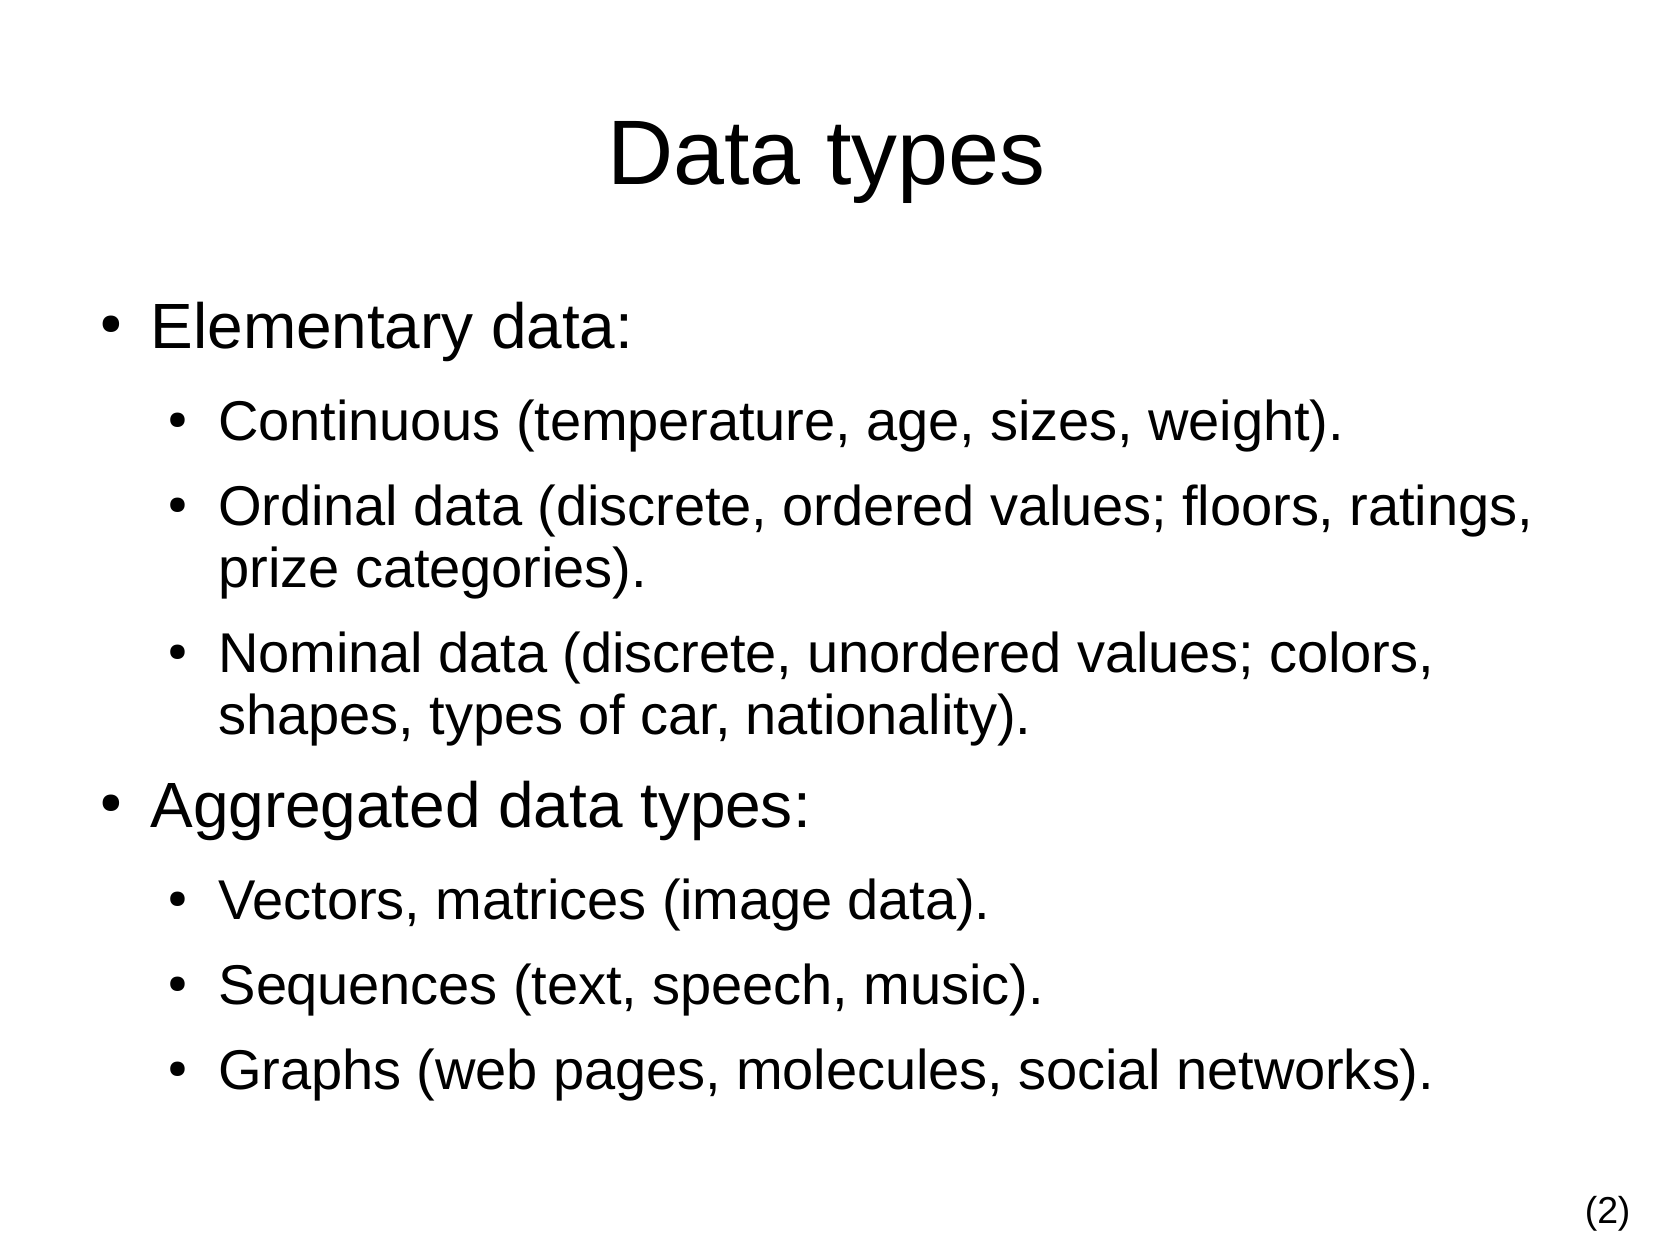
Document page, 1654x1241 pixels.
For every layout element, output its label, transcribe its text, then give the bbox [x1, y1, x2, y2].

list Elementary data: Continuous (temperature, age, sizes, weight). Ordinal data (discrete, ordered values; floors, ratings, prize categories). Nominal data (discrete, unordered values; colors, shapes, types of car, nationality). Aggregated data types: Vectors, matrices (image data). Sequences (text, speech, music). Graphs (web pages, molecules, social networks). [82, 290, 1571, 1109]
title Data types [82, 56, 1571, 250]
text_box (2) [1570, 1181, 1646, 1239]
